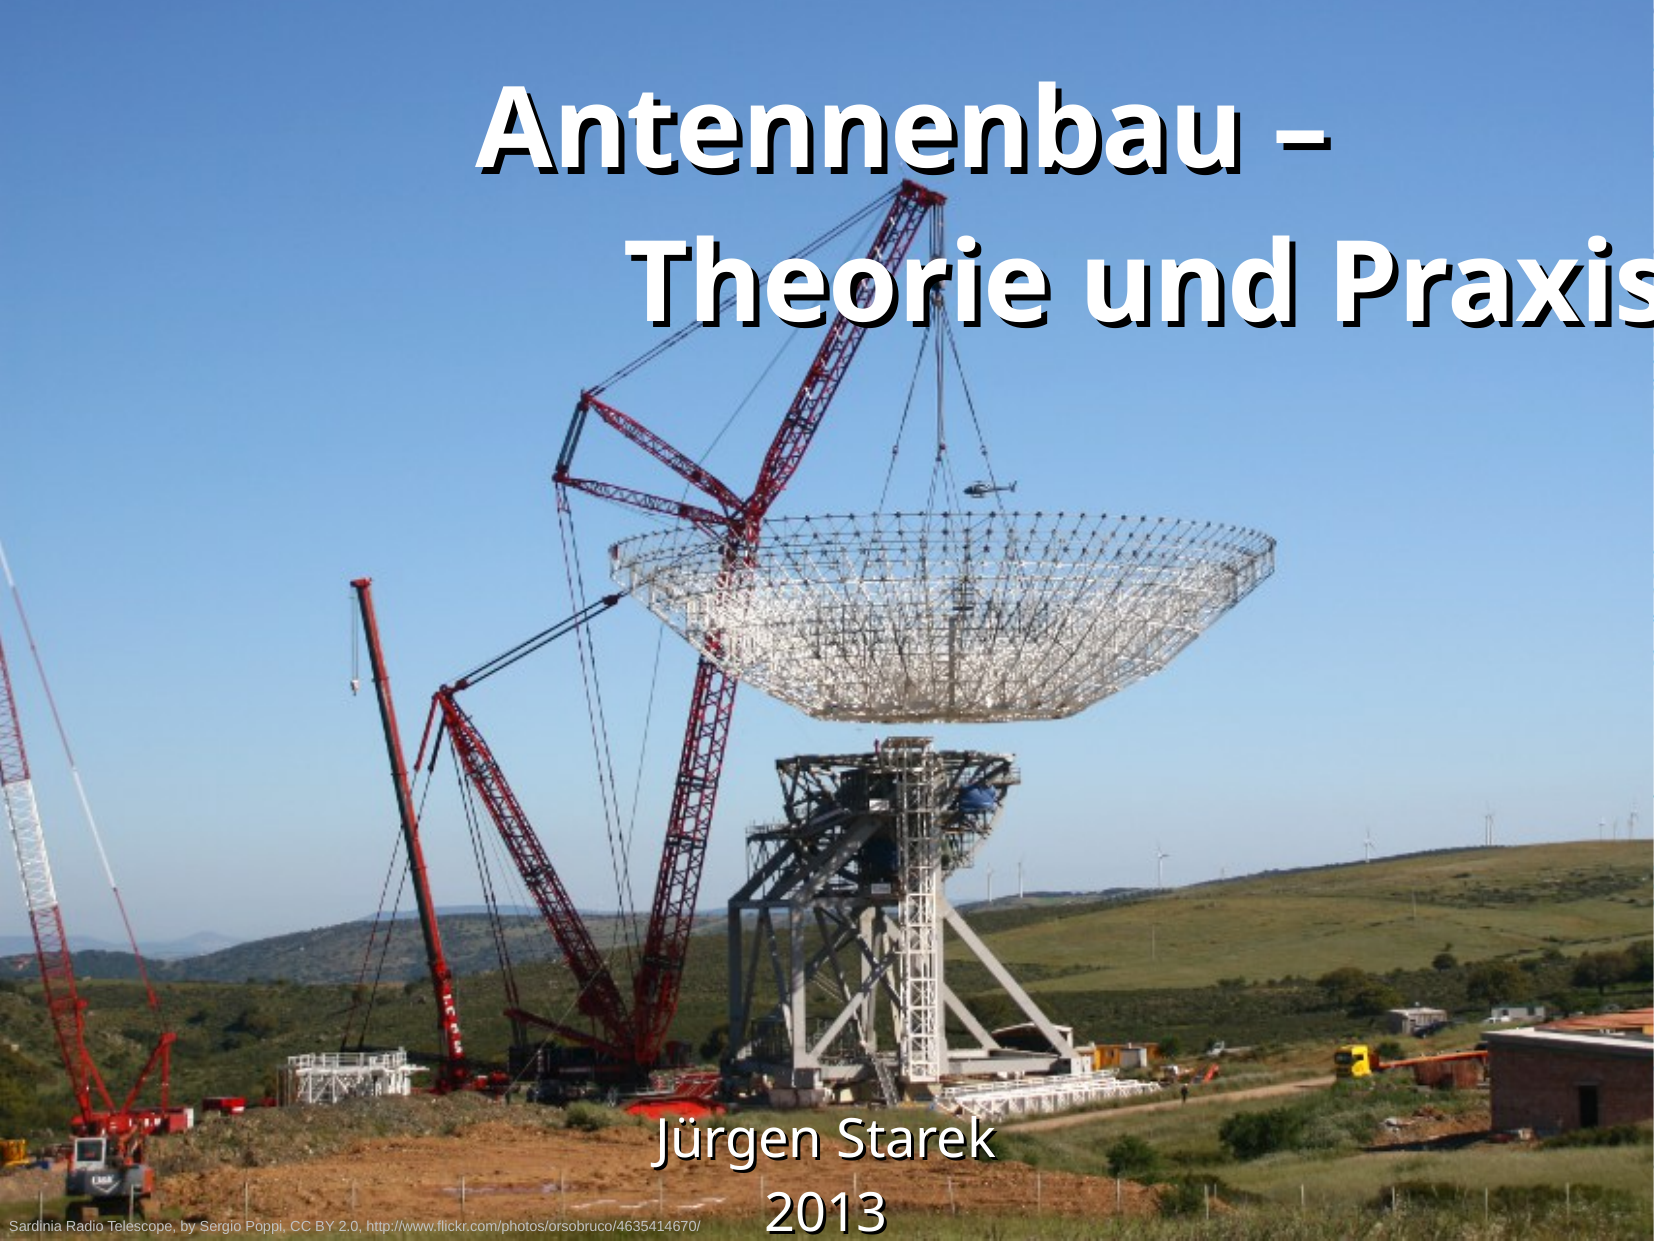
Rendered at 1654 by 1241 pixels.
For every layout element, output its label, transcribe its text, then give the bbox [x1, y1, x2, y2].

picture [0, 0, 1654, 1241]
picture [1630, 299, 1649, 310]
text_box Sardinia Radio Telescope, by Sergio Poppi, CC BY 2.0, http://www.flickr.com/photos/orsobruco/4635414670/ [0, 1210, 716, 1241]
picture [1642, 277, 1654, 286]
text_box Jürgen Starek 2013 [640, 1092, 1014, 1229]
text_box Antennenbau – Theorie und Praxis [460, 40, 1638, 308]
